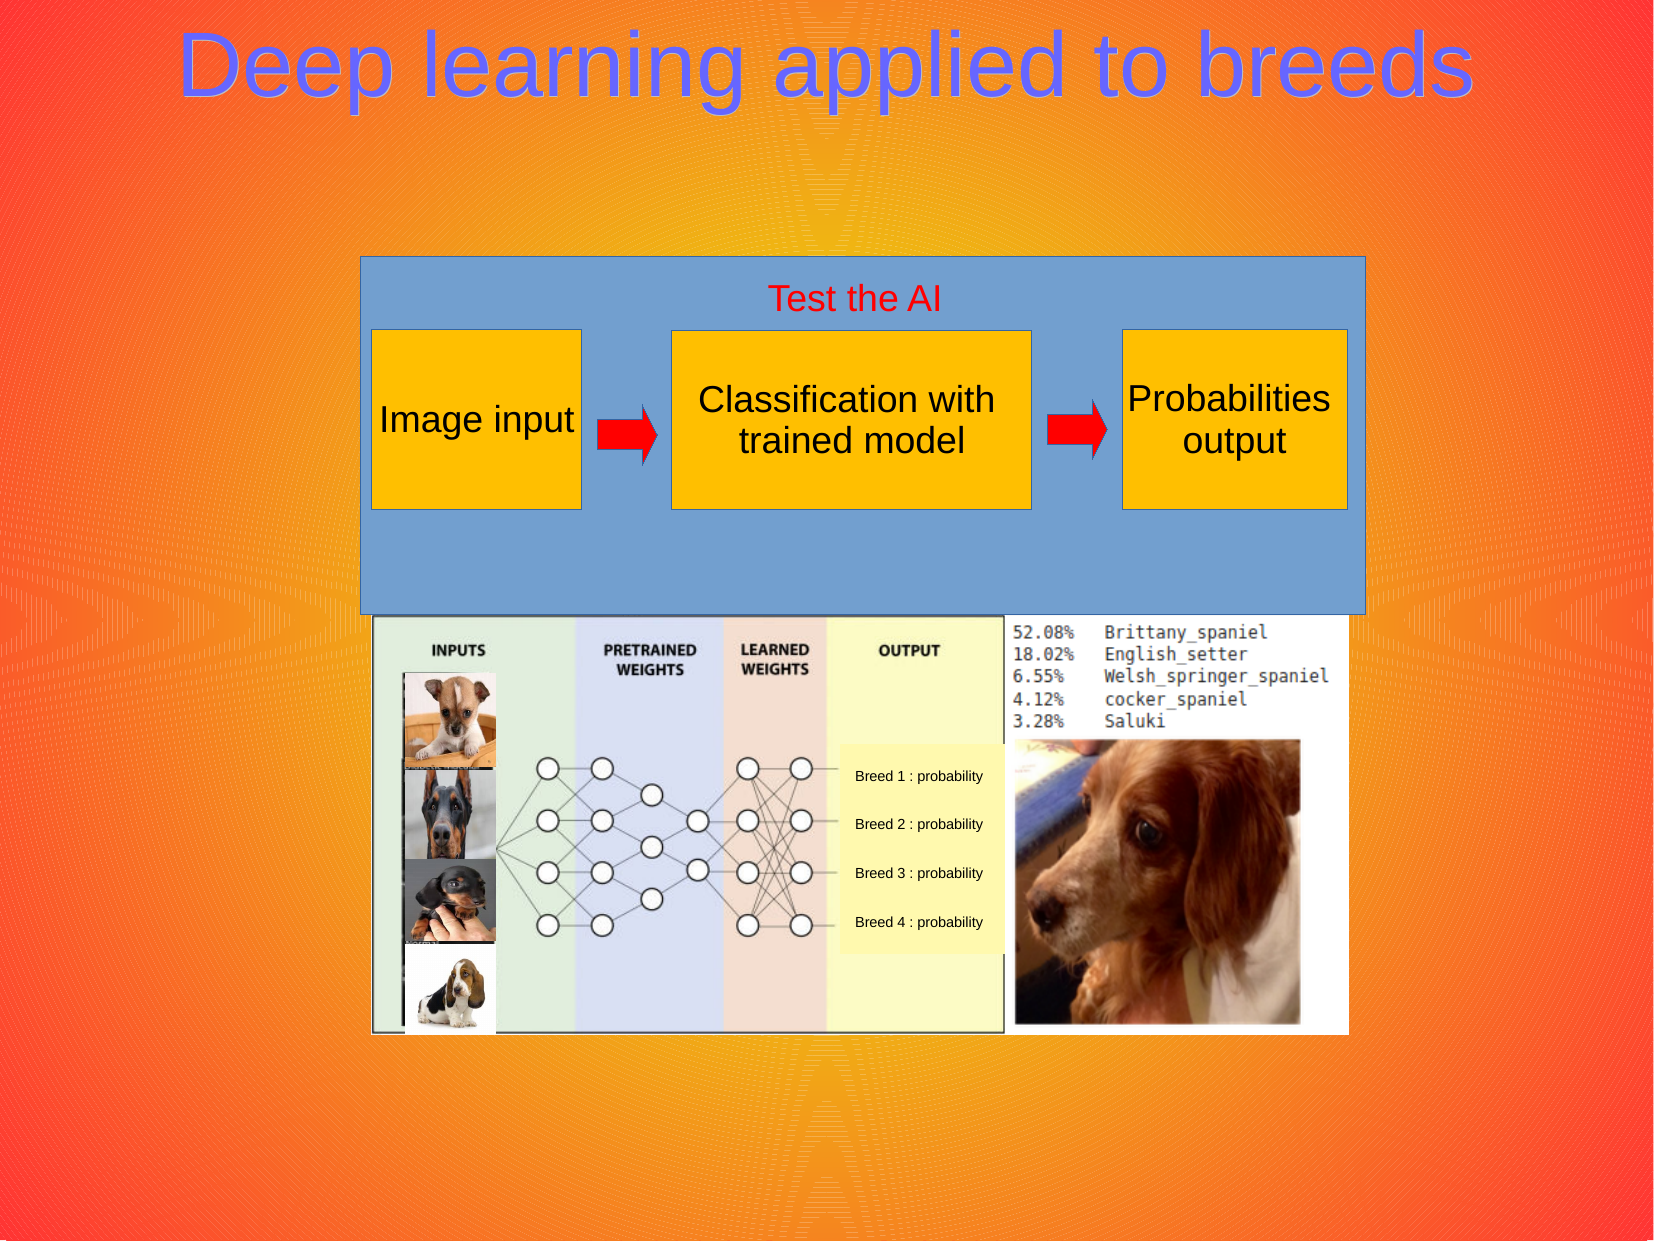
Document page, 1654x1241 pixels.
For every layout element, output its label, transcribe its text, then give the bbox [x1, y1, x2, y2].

text_box Image input [371, 329, 582, 510]
picture [371, 615, 1349, 1035]
text_box Test the AI [585, 269, 1126, 327]
text_box Probabilities output [1122, 329, 1348, 510]
title Deep learning applied to breeds [82, 0, 1572, 131]
text_box Classification with trained model [671, 330, 1032, 510]
text_box Breed 1 : probability Breed 2 : probability Breed 3 : probability Breed 4 : probability [840, 744, 1005, 954]
text_box [360, 256, 1366, 615]
